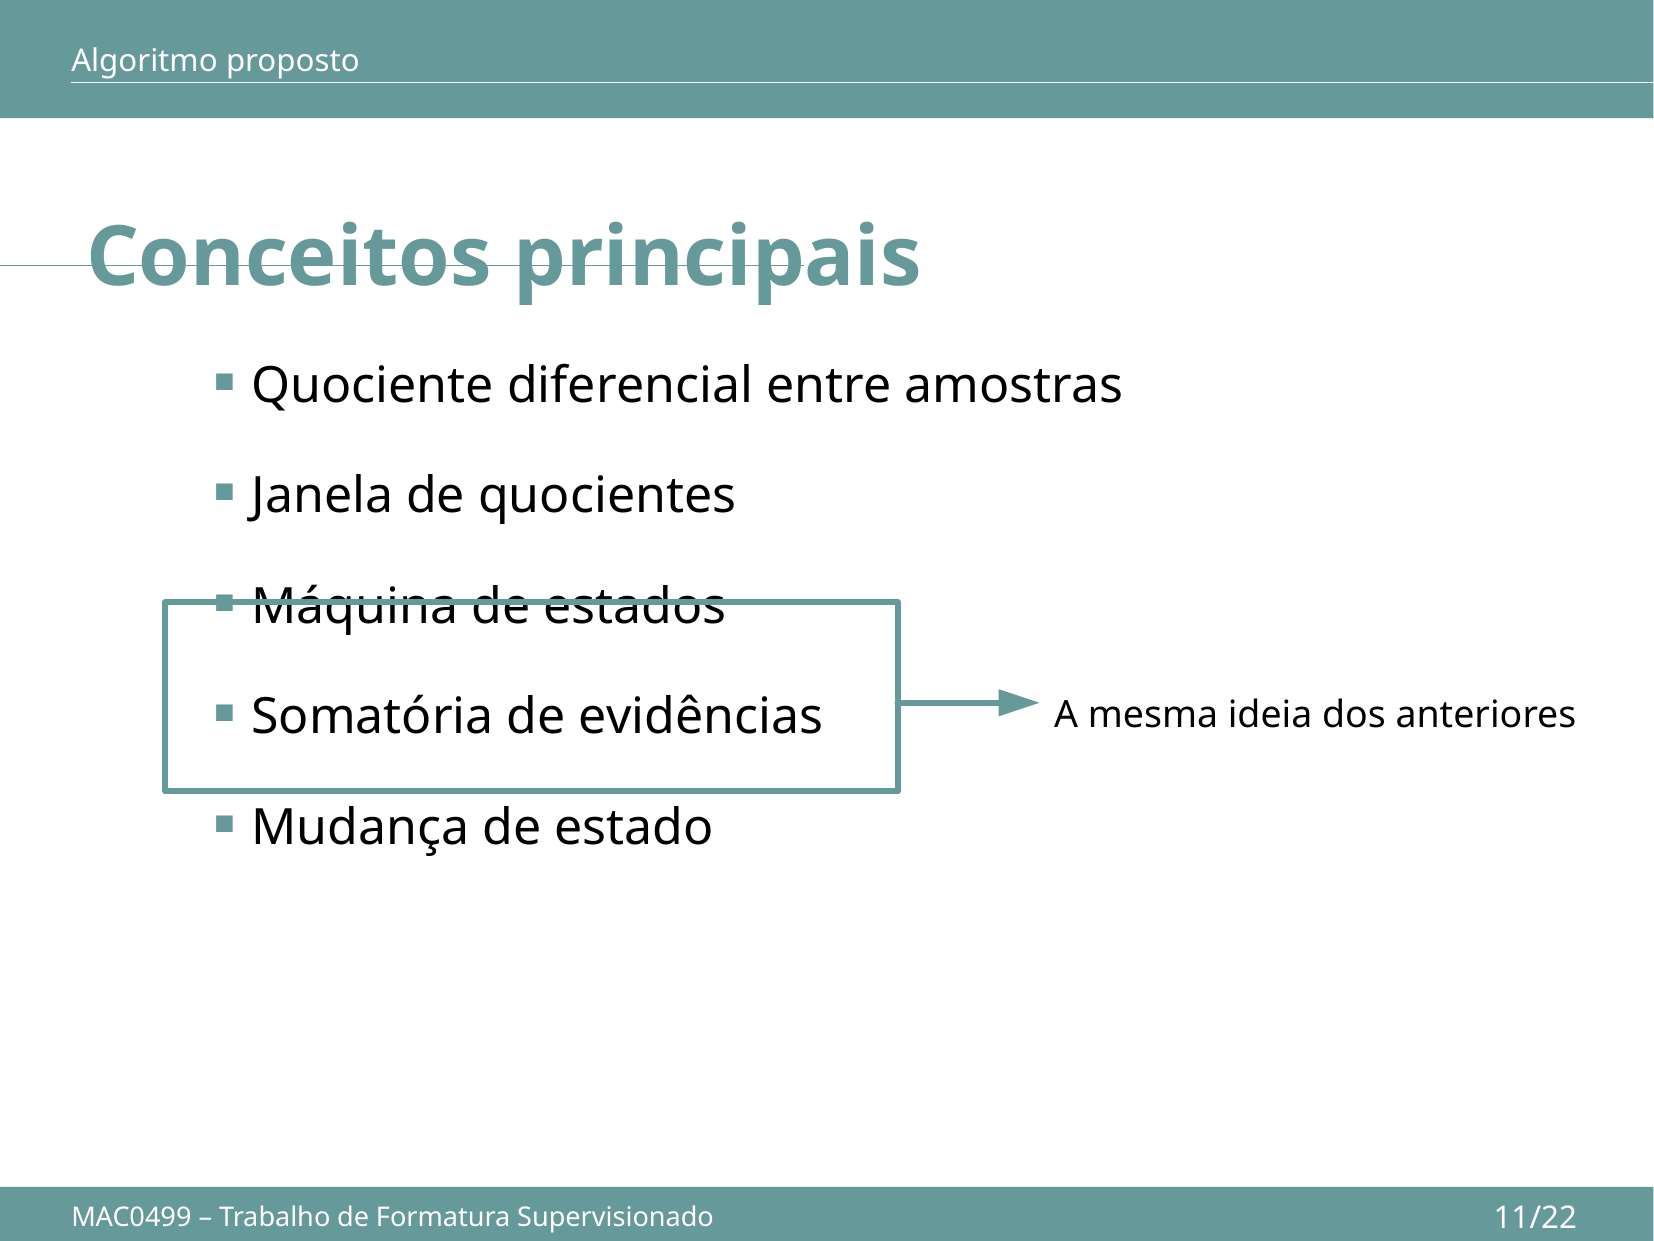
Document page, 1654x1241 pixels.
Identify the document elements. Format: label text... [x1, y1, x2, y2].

text_box A mesma ideia dos anteriores [1039, 679, 1525, 733]
text_box [165, 602, 898, 792]
title Algoritmo proposto [71, 29, 987, 82]
text_box Conceitos principais [71, 188, 1572, 288]
title Algoritmo proposto [71, 83, 987, 89]
title 11/22 [1429, 1187, 1578, 1241]
text_box Quociente diferencial entre amostras Janela de quocientes Máquina de estados Somatória de evidências Mudança de estado [898, 704, 1383, 776]
text_box [0, 0, 1654, 119]
title MAC0499 – Trabalho de Formatura Supervisionado [71, 1187, 1241, 1241]
text_box Quociente diferencial entre amostras Janela de quocientes Máquina de estados Somatória de evidências Mudança de estado [201, 341, 1383, 702]
text_box [0, 1186, 1654, 1241]
